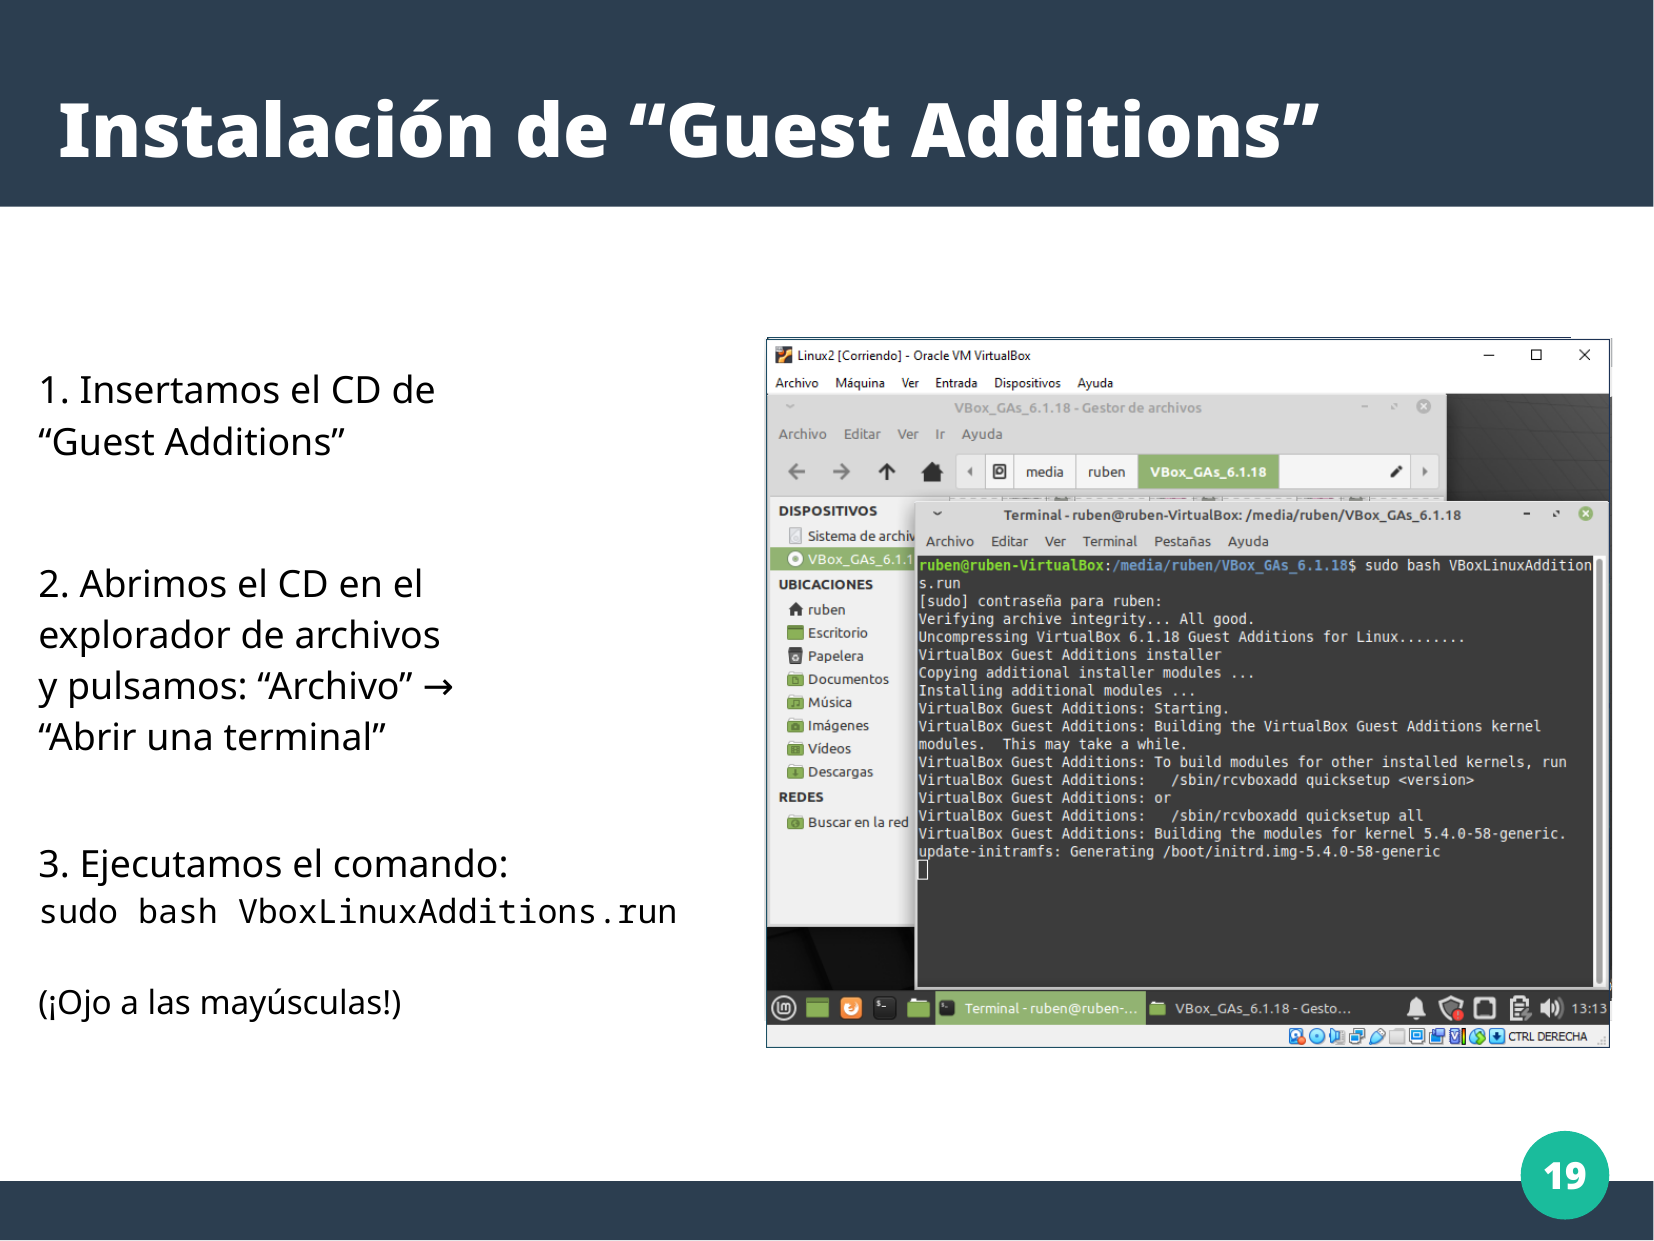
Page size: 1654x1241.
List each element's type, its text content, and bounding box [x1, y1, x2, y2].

title Instalación de “Guest Additions” [59, 49, 1595, 207]
picture [764, 336, 1613, 1048]
text_box 3. Ejecutamos el comando: sudo bash VboxLinuxAdditions.run (¡Ojo a las mayúsculas!) [23, 829, 709, 1004]
text_box 1. Insertamos el CD de “Guest Additions” [23, 356, 455, 502]
text_box 2. Abrimos el CD en el explorador de archivos y pulsamos: “Archivo” → “Abrir una terminal” [23, 550, 485, 783]
